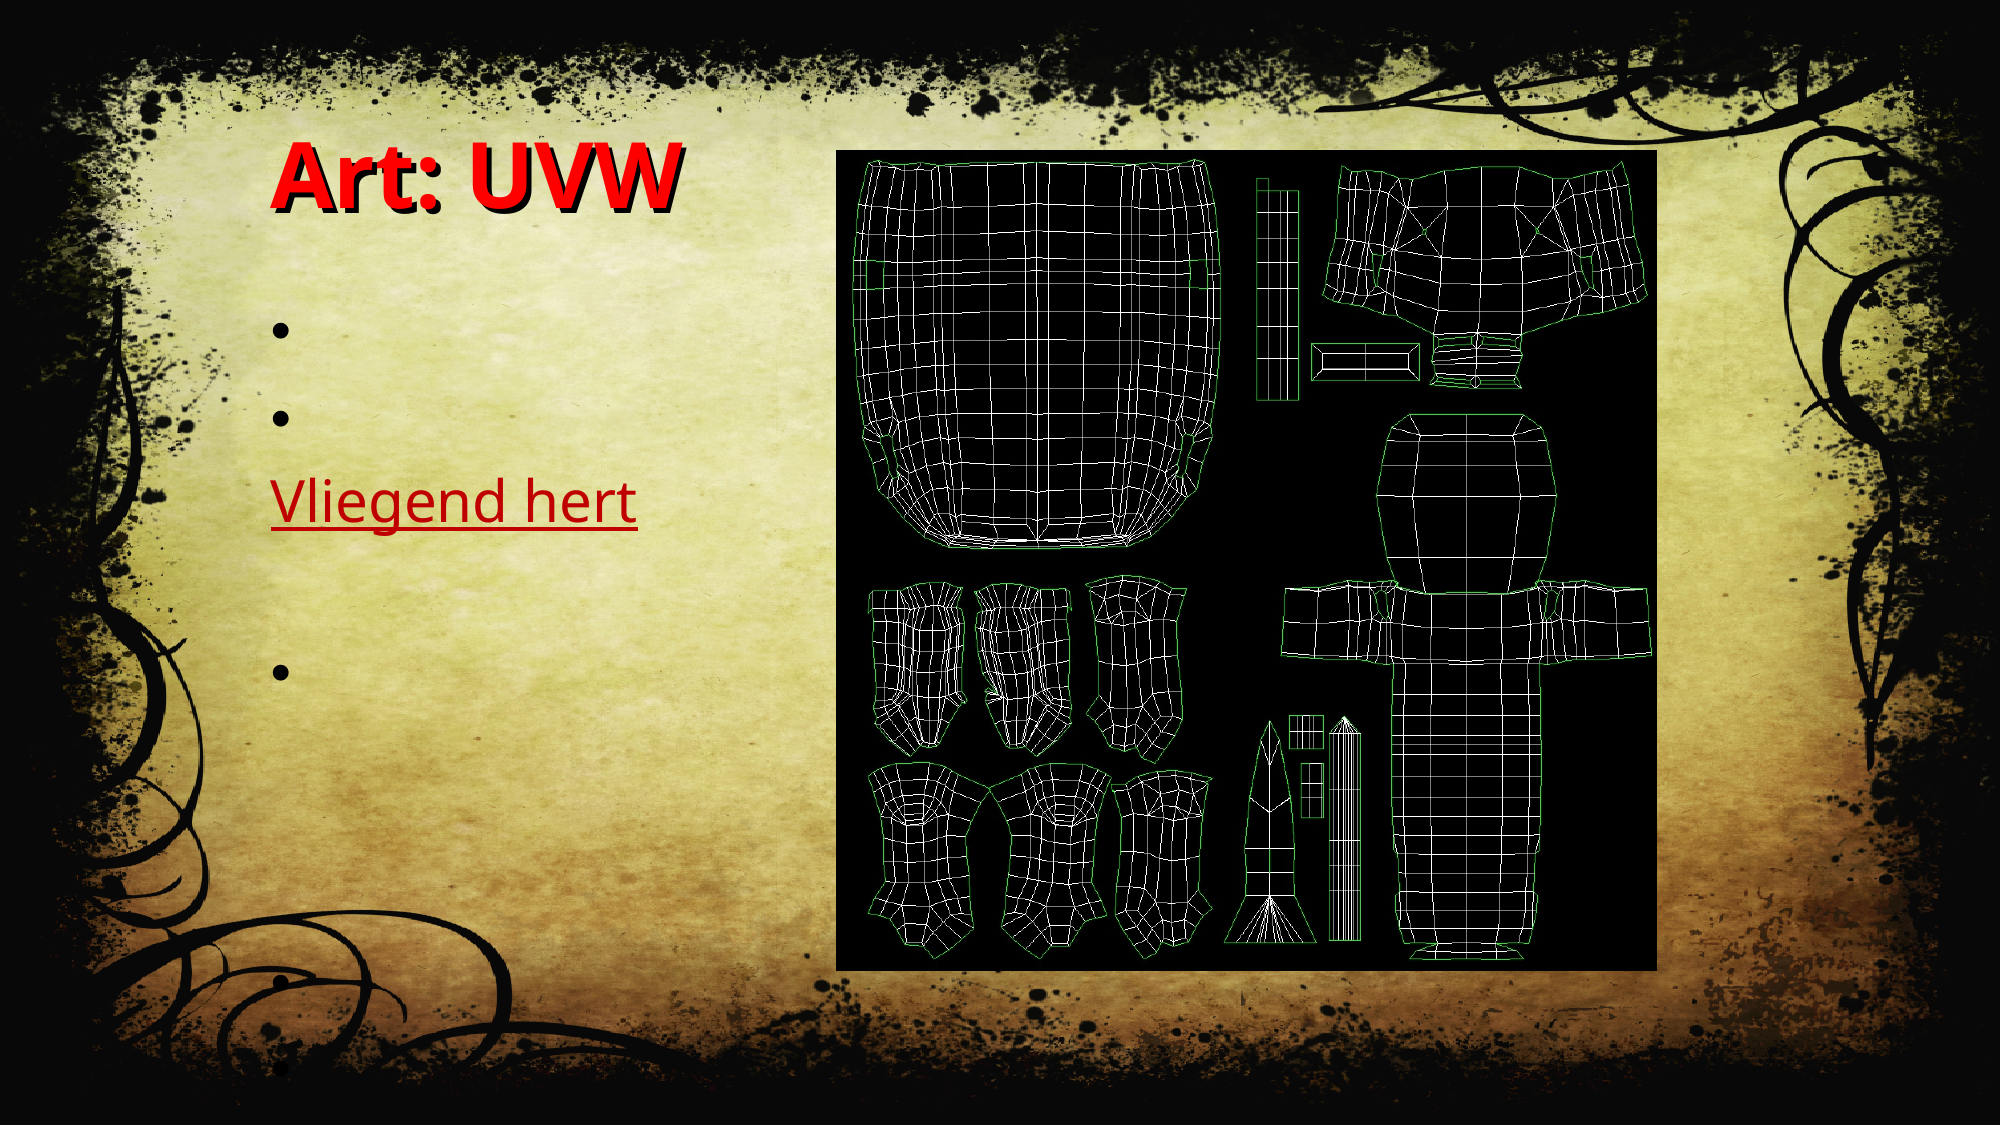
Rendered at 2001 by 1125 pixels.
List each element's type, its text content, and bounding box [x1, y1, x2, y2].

picture [836, 150, 1657, 971]
list Vliegend hert [255, 288, 1981, 1002]
title Art: UVW [255, 70, 1981, 288]
